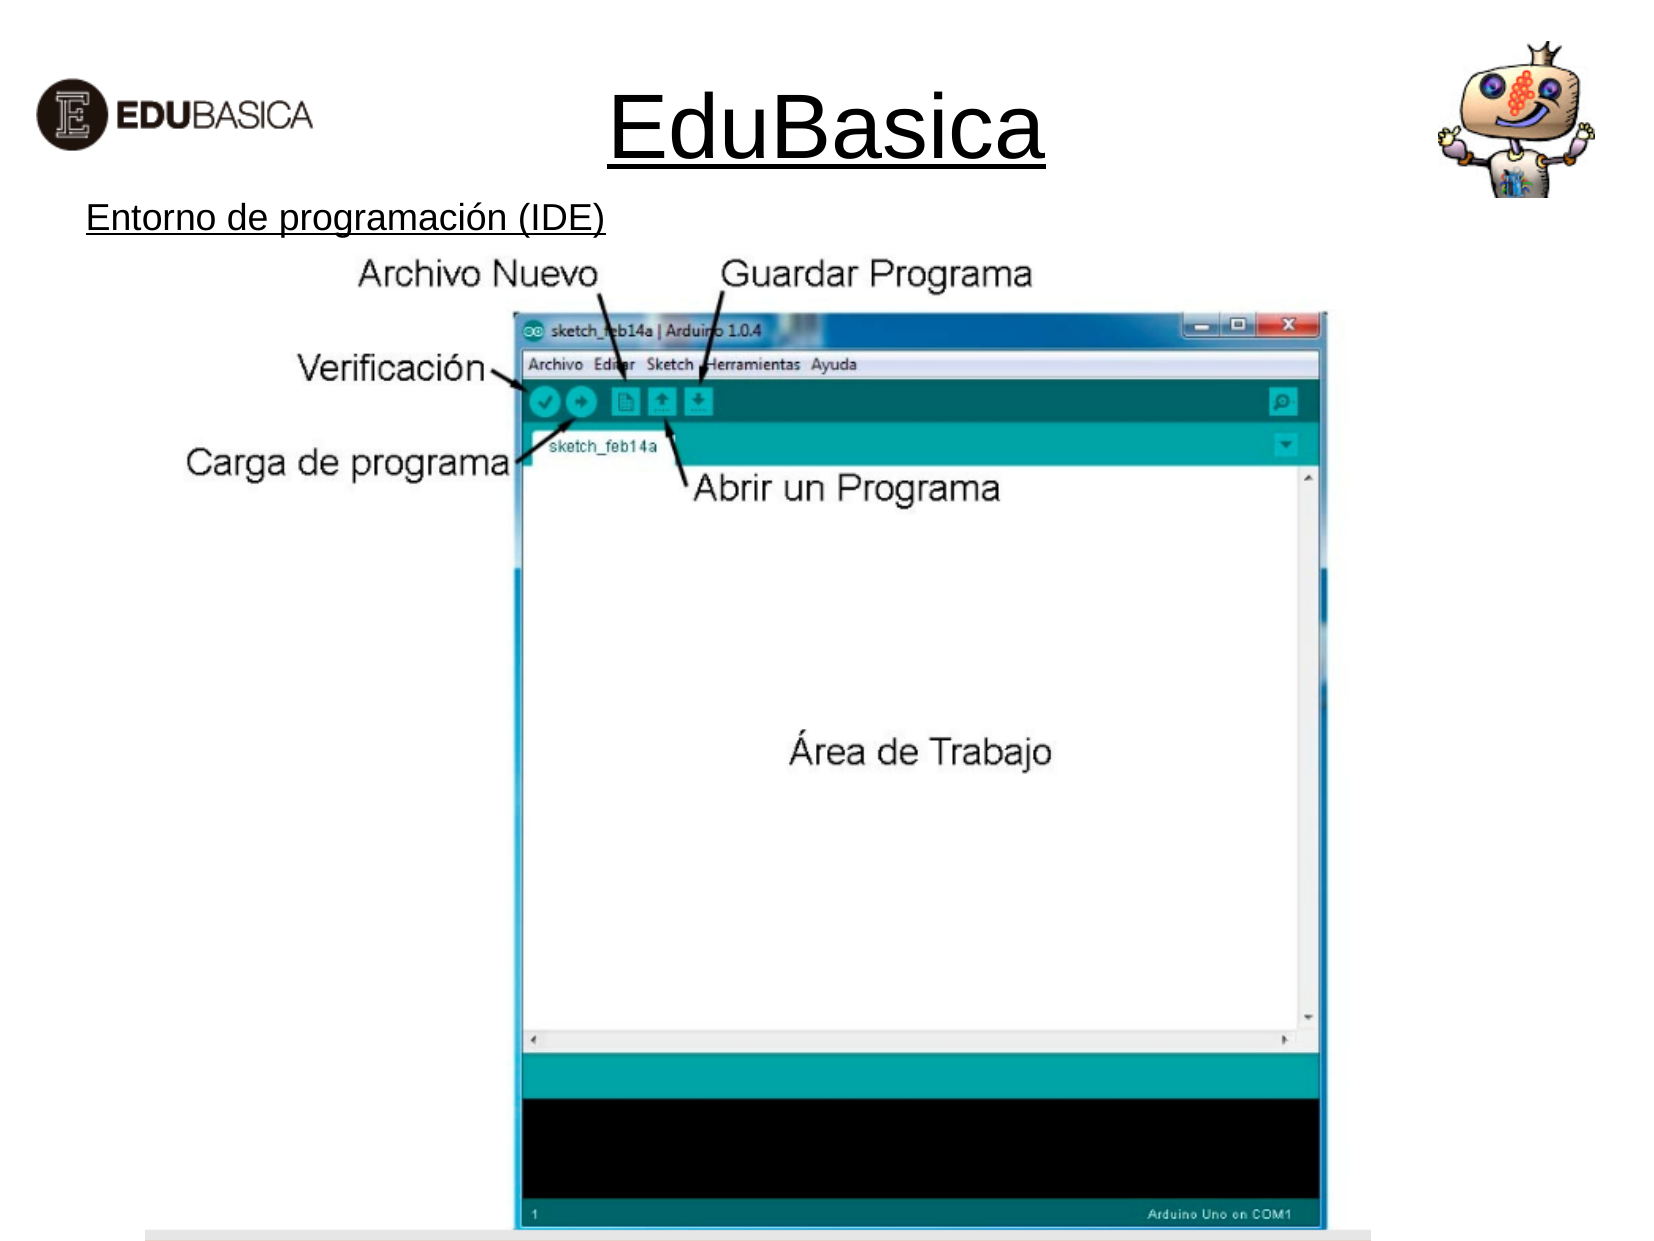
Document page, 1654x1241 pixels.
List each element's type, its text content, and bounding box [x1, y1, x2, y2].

picture [145, 248, 1371, 1241]
text_box Entorno de programación (IDE) [70, 189, 621, 247]
picture [35, 77, 316, 154]
picture [1438, 41, 1595, 198]
title EduBasica [82, 23, 1571, 231]
